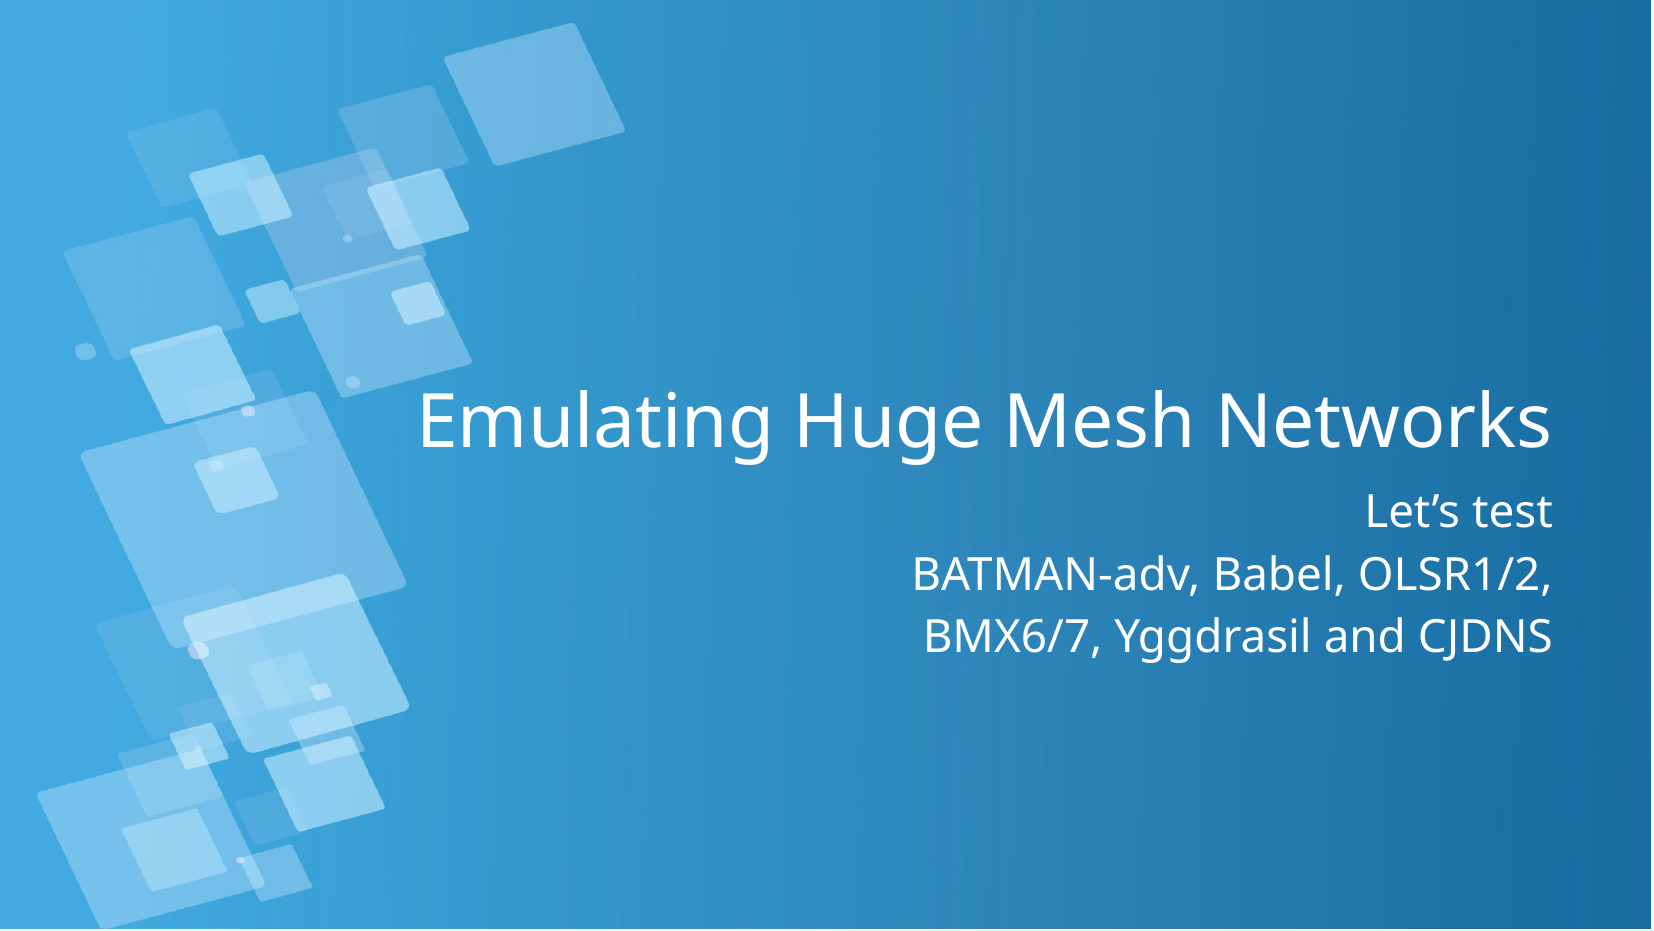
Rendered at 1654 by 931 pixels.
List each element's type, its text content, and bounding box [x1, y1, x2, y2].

picture [0, 0, 1651, 929]
subtitle Let’s test BATMAN-adv, Babel, OLSR1/2, BMX6/7, Yggdrasil and CJDNS [750, 478, 1554, 668]
title Emulating Huge Mesh Networks [412, 323, 1554, 513]
